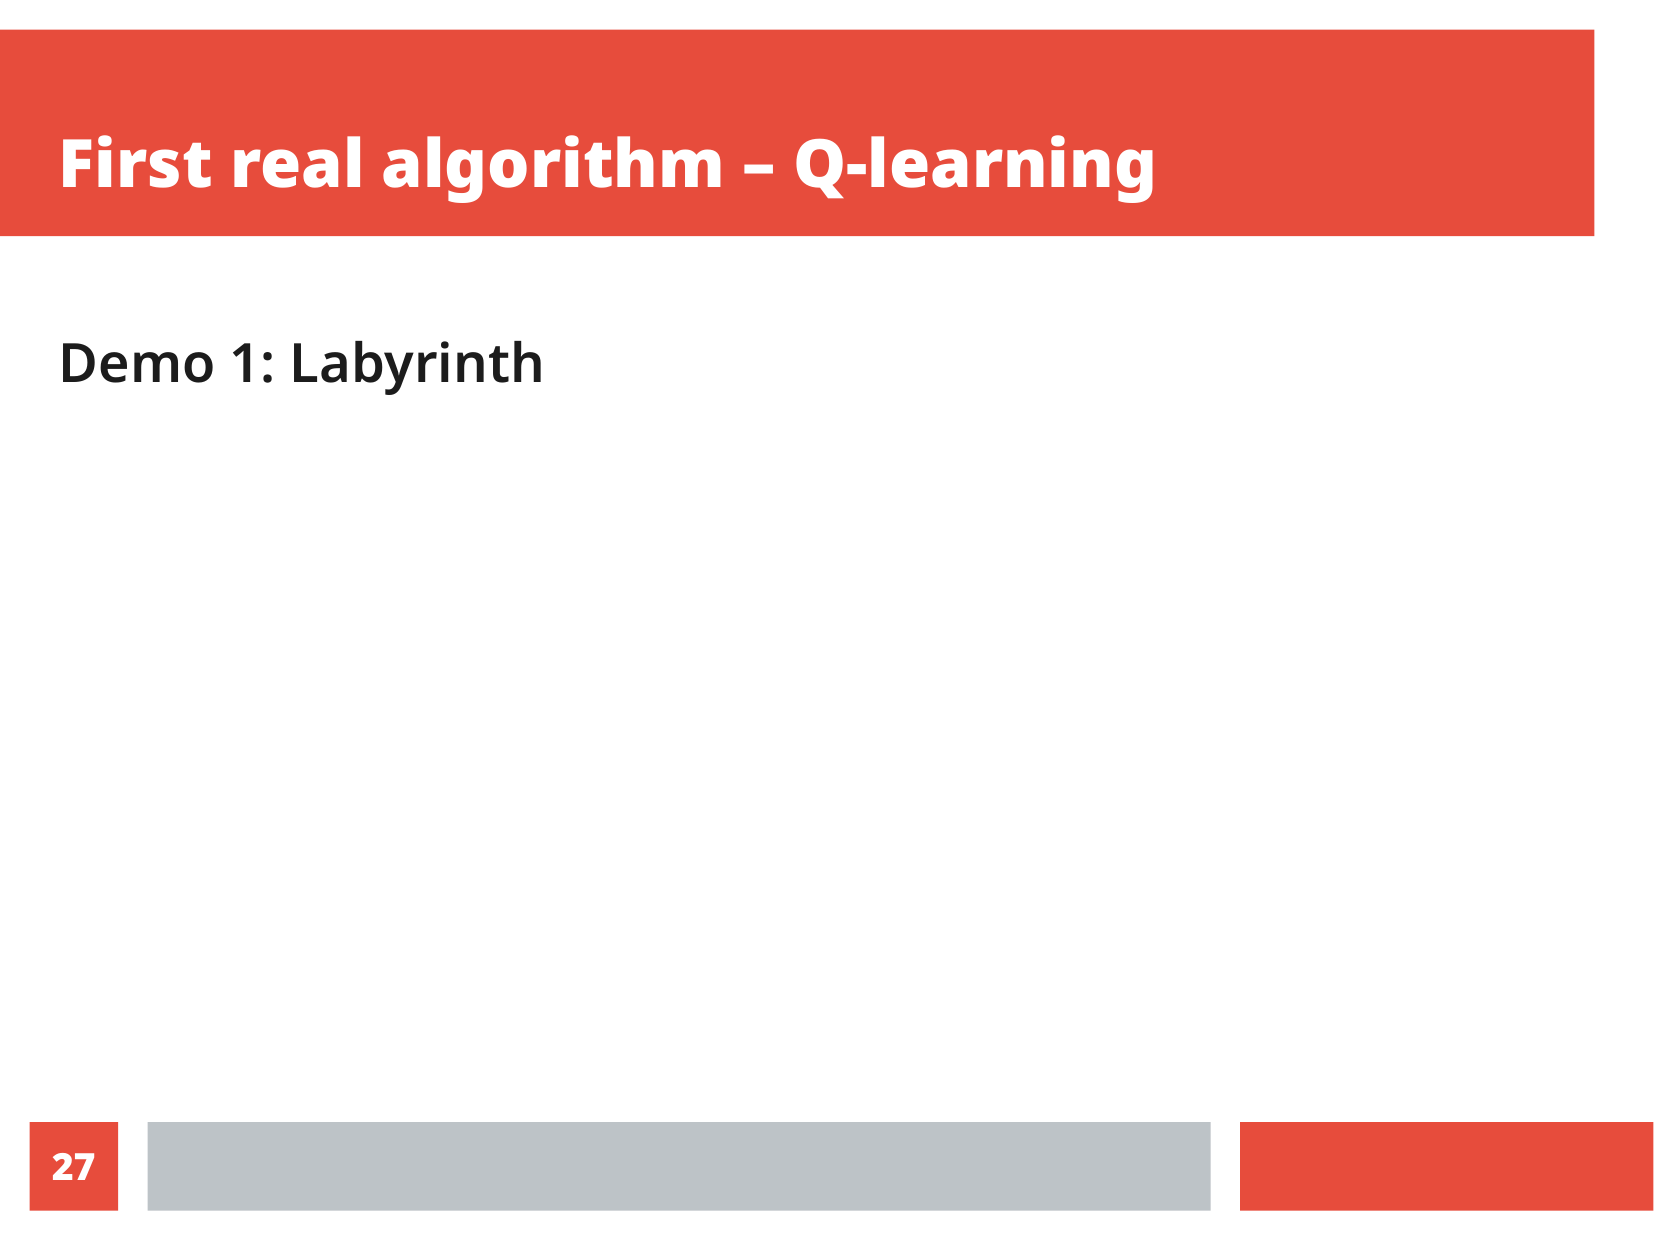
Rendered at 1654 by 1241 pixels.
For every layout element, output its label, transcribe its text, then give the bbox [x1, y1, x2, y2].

title First real algorithm – Q-learning [59, 59, 1595, 207]
list Demo 1: Labyrinth [59, 324, 1565, 1093]
